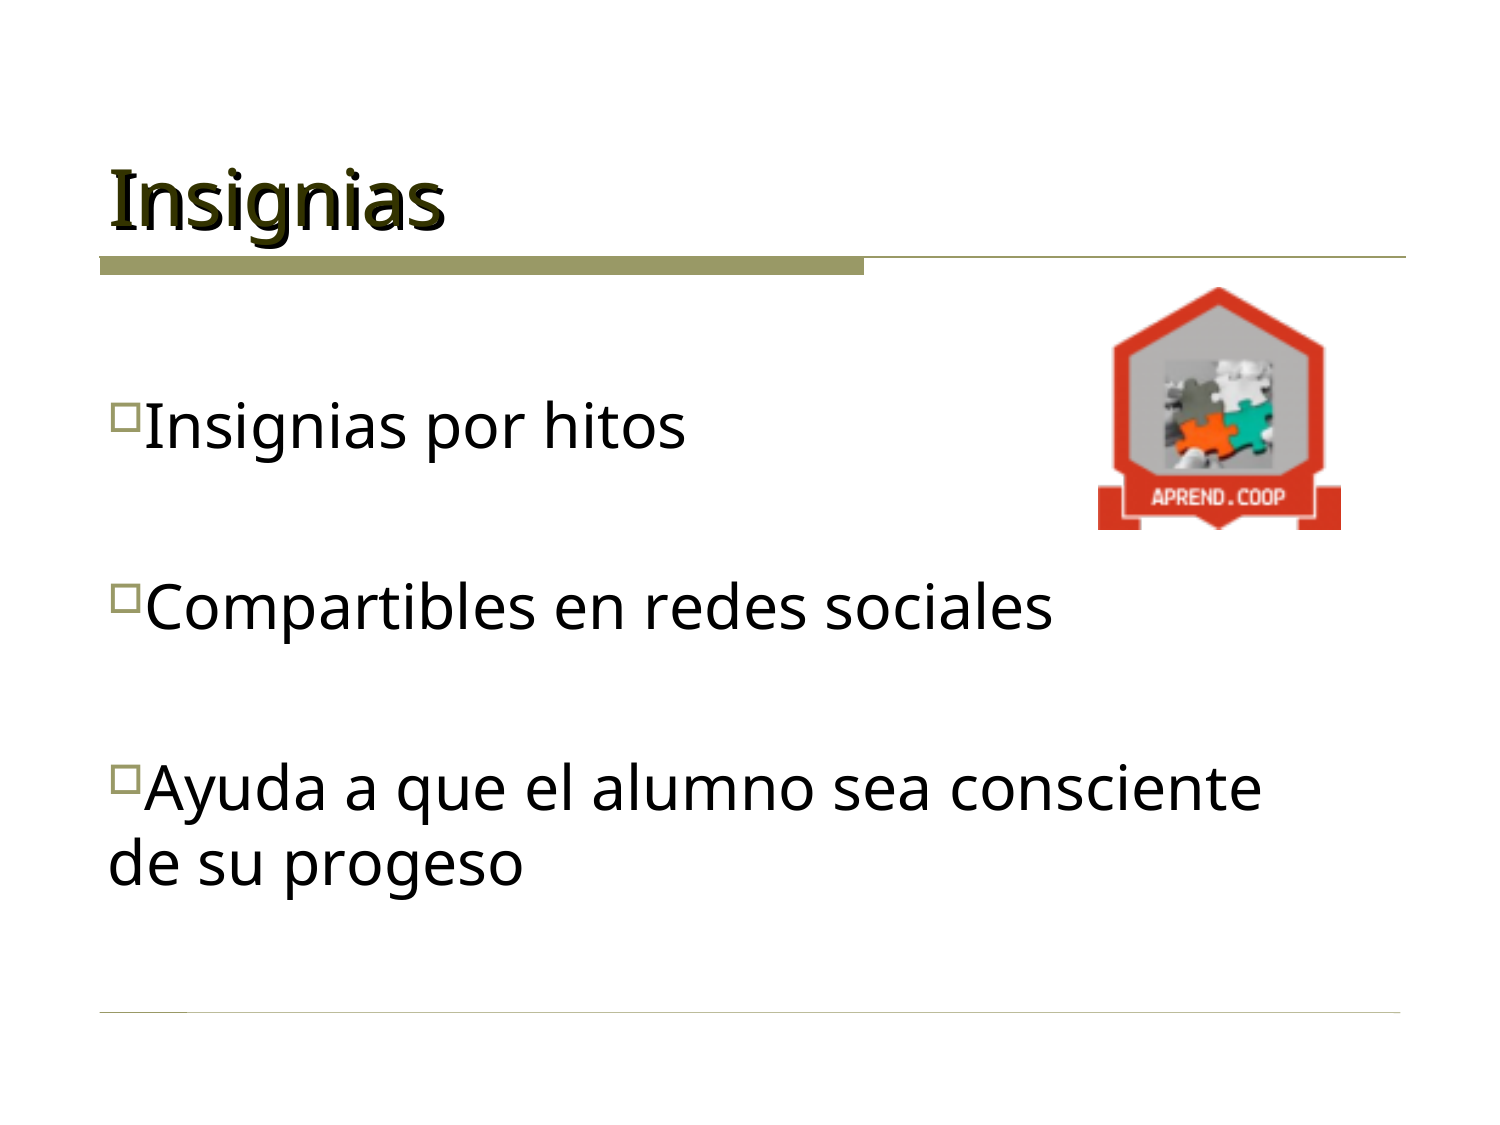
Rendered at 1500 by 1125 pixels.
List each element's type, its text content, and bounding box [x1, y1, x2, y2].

title Insignias [94, 50, 1407, 250]
picture [1098, 287, 1341, 530]
list Insignias por hitos Compartibles en redes sociales Ayuda a que el alumno sea consciente de su progeso [92, 287, 1353, 1013]
